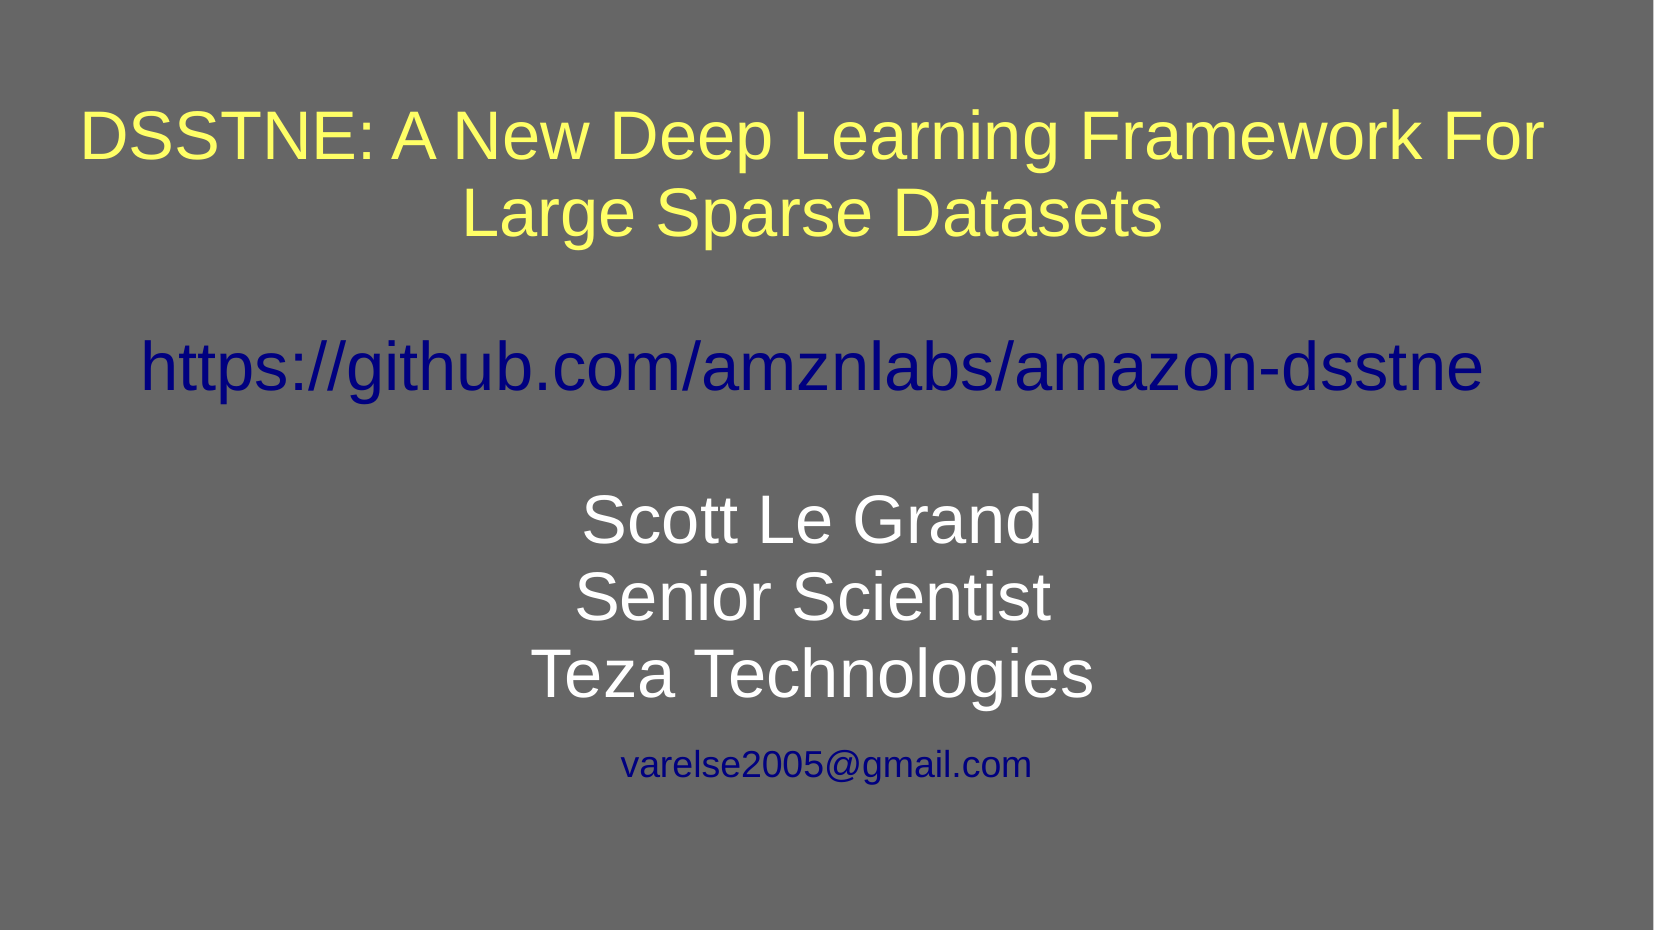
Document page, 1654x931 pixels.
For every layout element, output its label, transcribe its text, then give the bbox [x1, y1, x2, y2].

text_box varelse2005@gmail.com [605, 694, 1048, 836]
title DSSTNE: A New Deep Learning Framework For Large Sparse Datasets https://github.com/amznlabs/amazon-dsstne Scott Le Grand Senior Scientist Teza Technologies [68, 96, 1557, 713]
